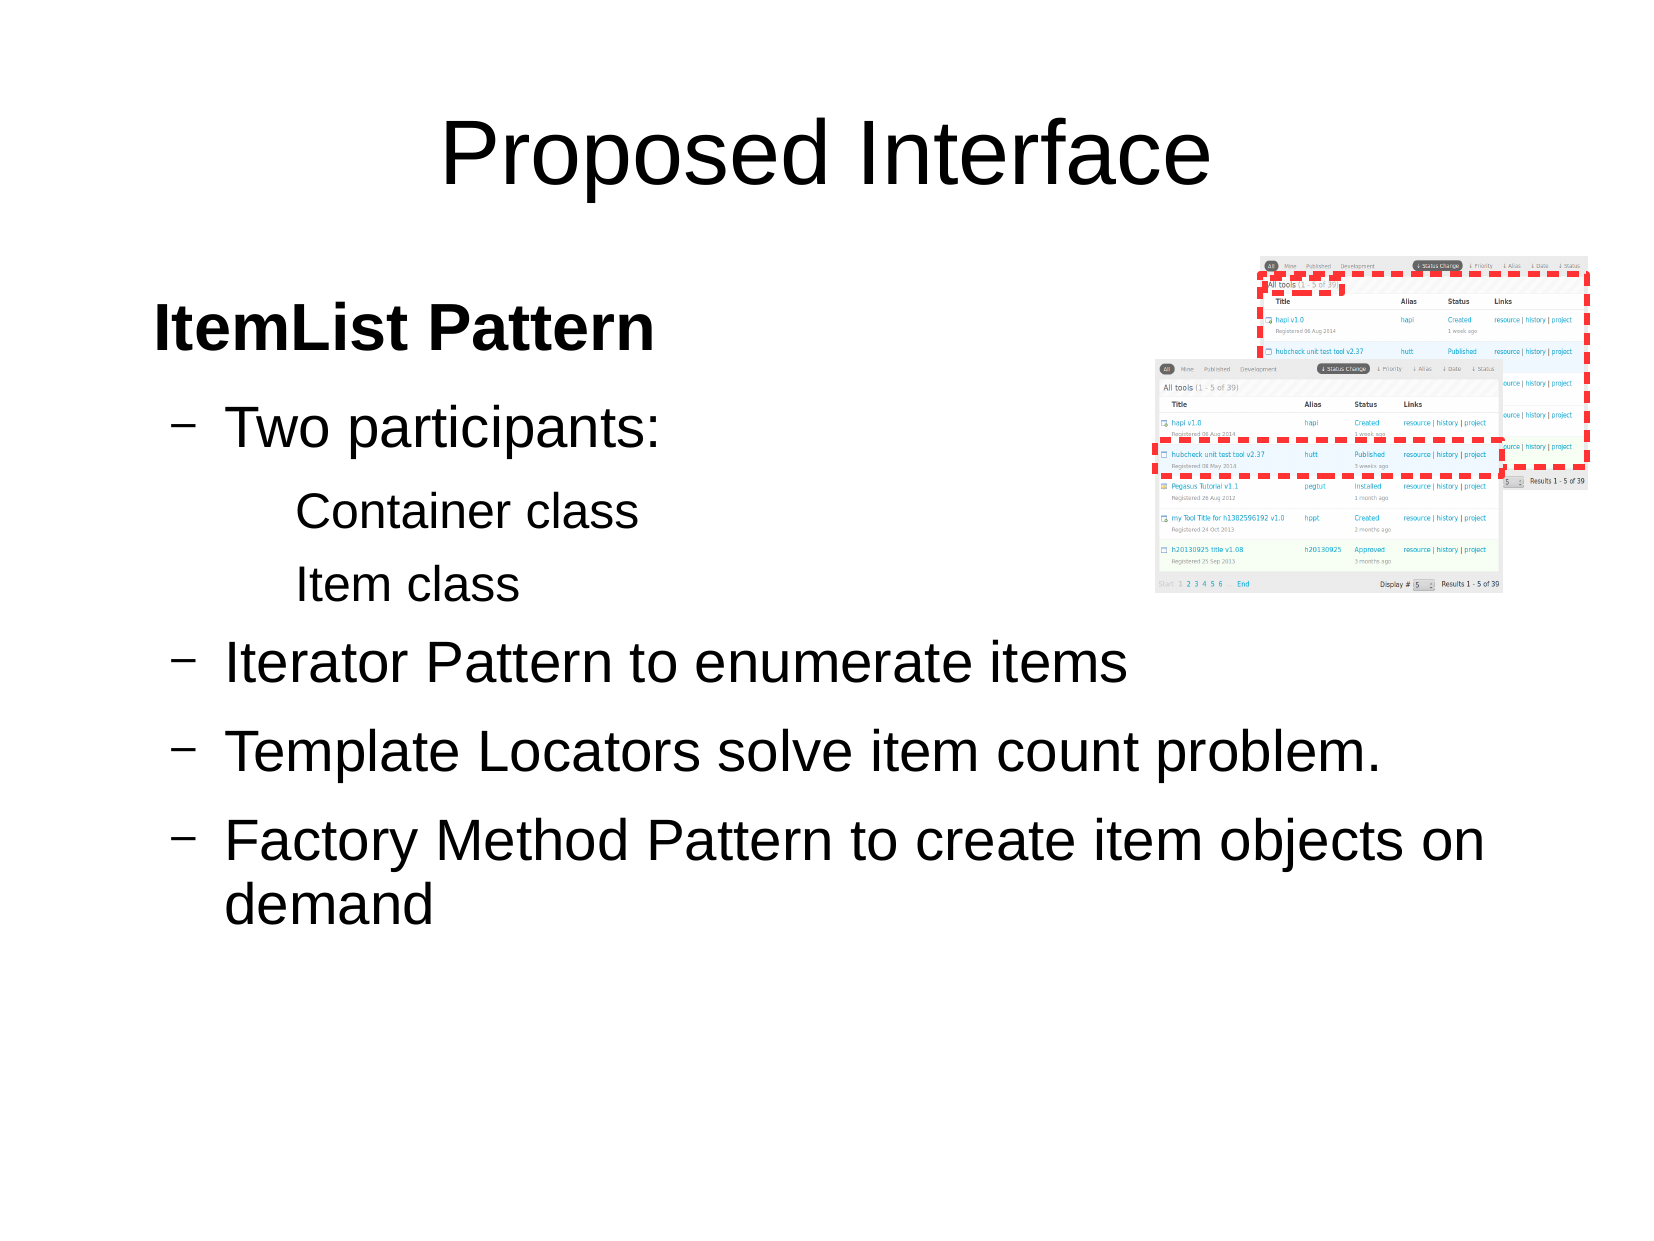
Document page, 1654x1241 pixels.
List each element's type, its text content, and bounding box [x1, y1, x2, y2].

list ItemList Pattern Two participants: Container class Item class Iterator Pattern to enumerate items Template Locators solve item count problem. Factory Method Pattern to create item objects on demand [82, 290, 1538, 1010]
picture [1155, 256, 1588, 593]
title Proposed Interface [82, 49, 1571, 257]
